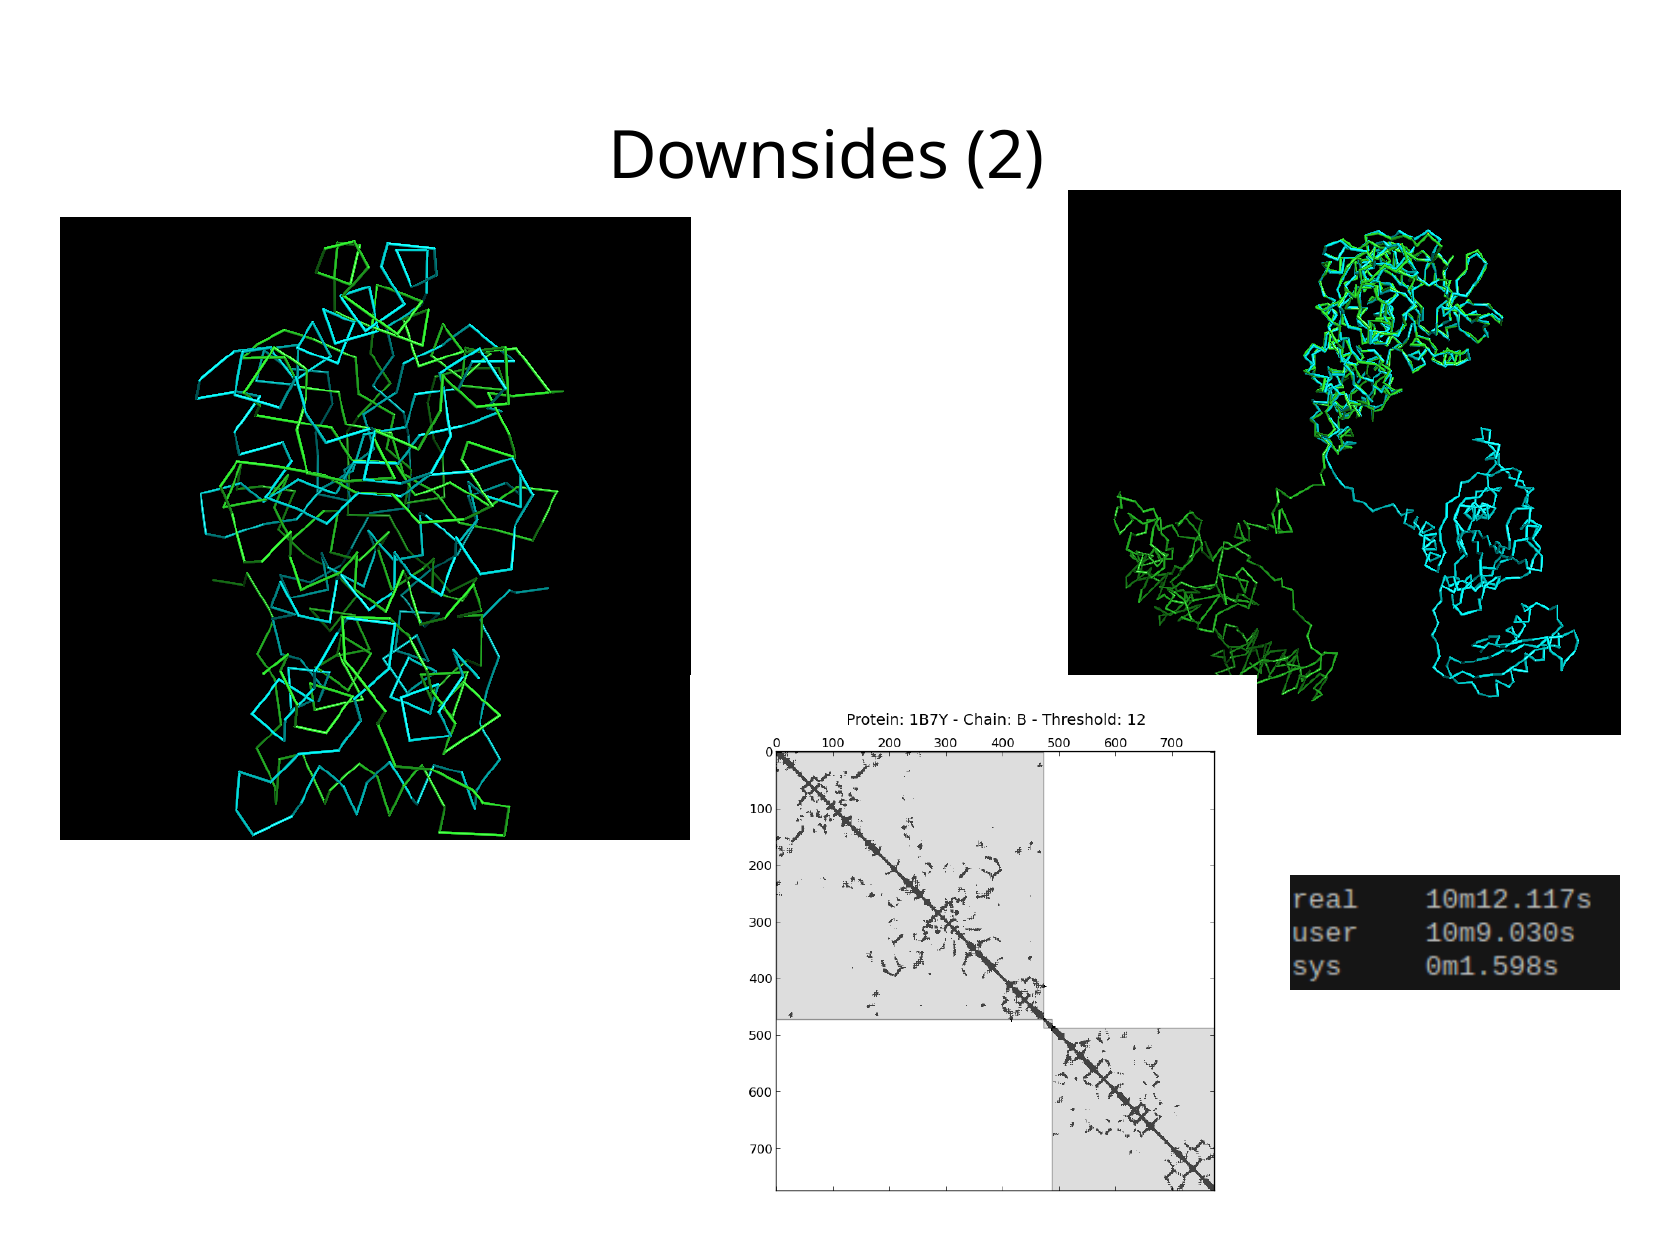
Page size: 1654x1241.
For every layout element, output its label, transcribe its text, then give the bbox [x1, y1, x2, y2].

picture [1290, 875, 1620, 991]
picture [60, 190, 1621, 1241]
title Downsides (2) [82, 49, 1571, 257]
